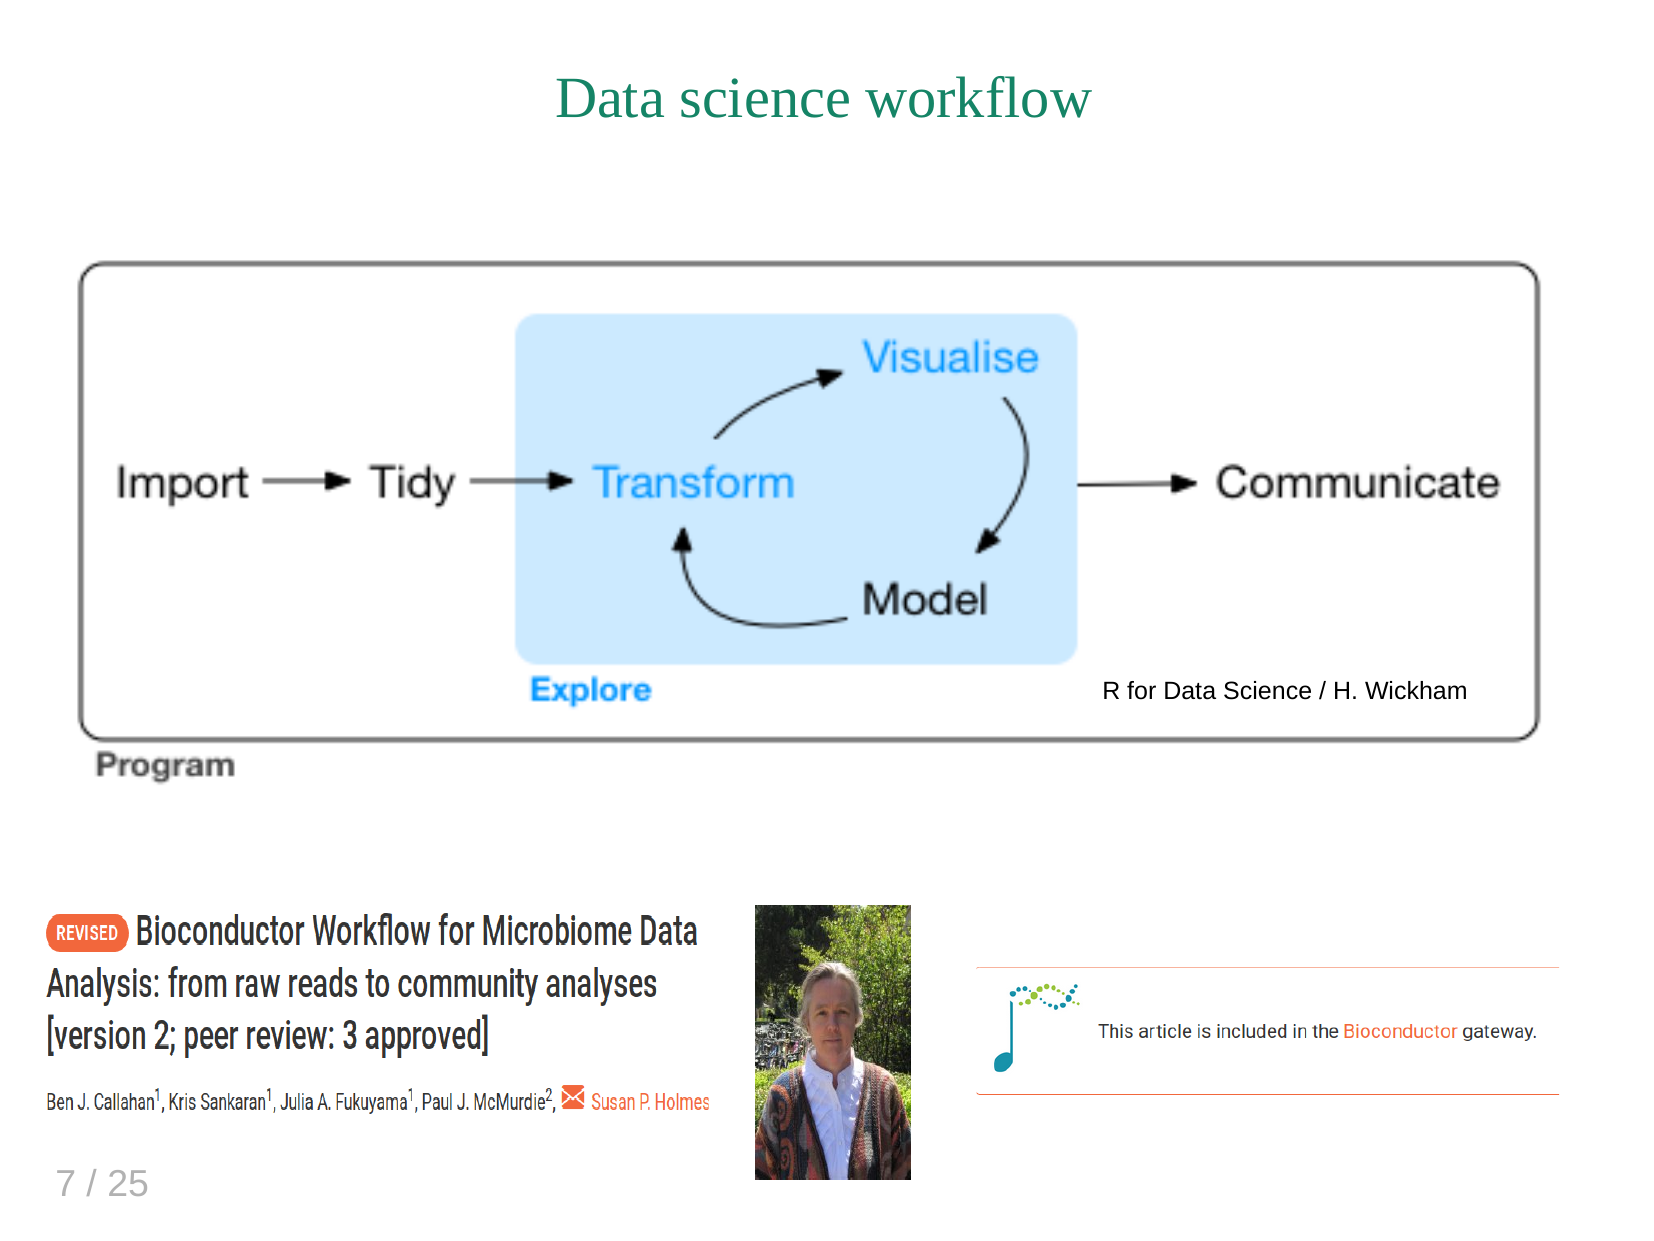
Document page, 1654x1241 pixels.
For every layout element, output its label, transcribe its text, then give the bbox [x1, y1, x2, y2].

picture [29, 905, 709, 1131]
picture [755, 905, 911, 1180]
text_box <number> / 25 [40, 1154, 408, 1231]
list Data science workflow [79, 65, 1568, 205]
picture [976, 944, 1560, 1103]
picture [76, 259, 1544, 788]
text_box R for Data Science / H. Wickham [1087, 669, 1554, 737]
